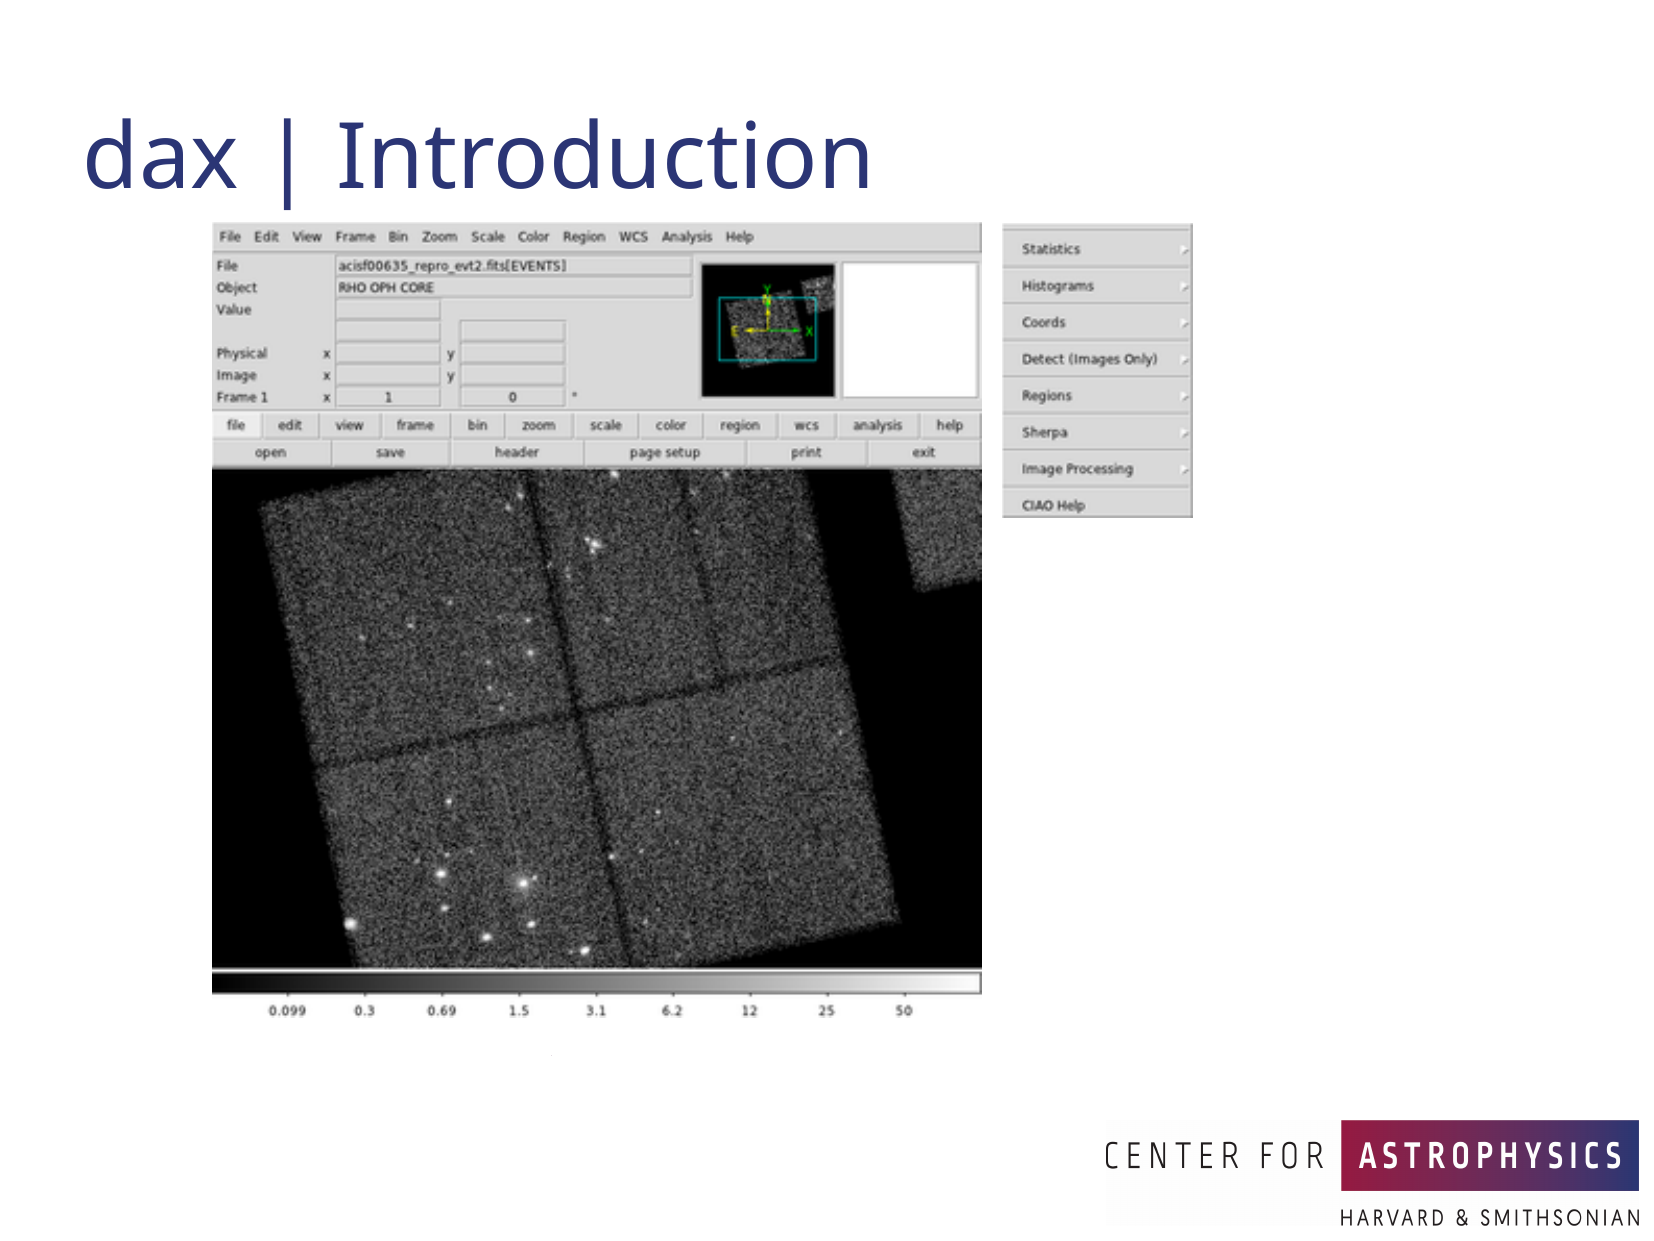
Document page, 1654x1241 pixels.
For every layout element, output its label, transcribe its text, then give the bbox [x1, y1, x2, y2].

title dax | Introduction [82, 49, 1571, 257]
picture [212, 222, 982, 1019]
picture [1002, 223, 1193, 518]
picture [1106, 1120, 1639, 1226]
